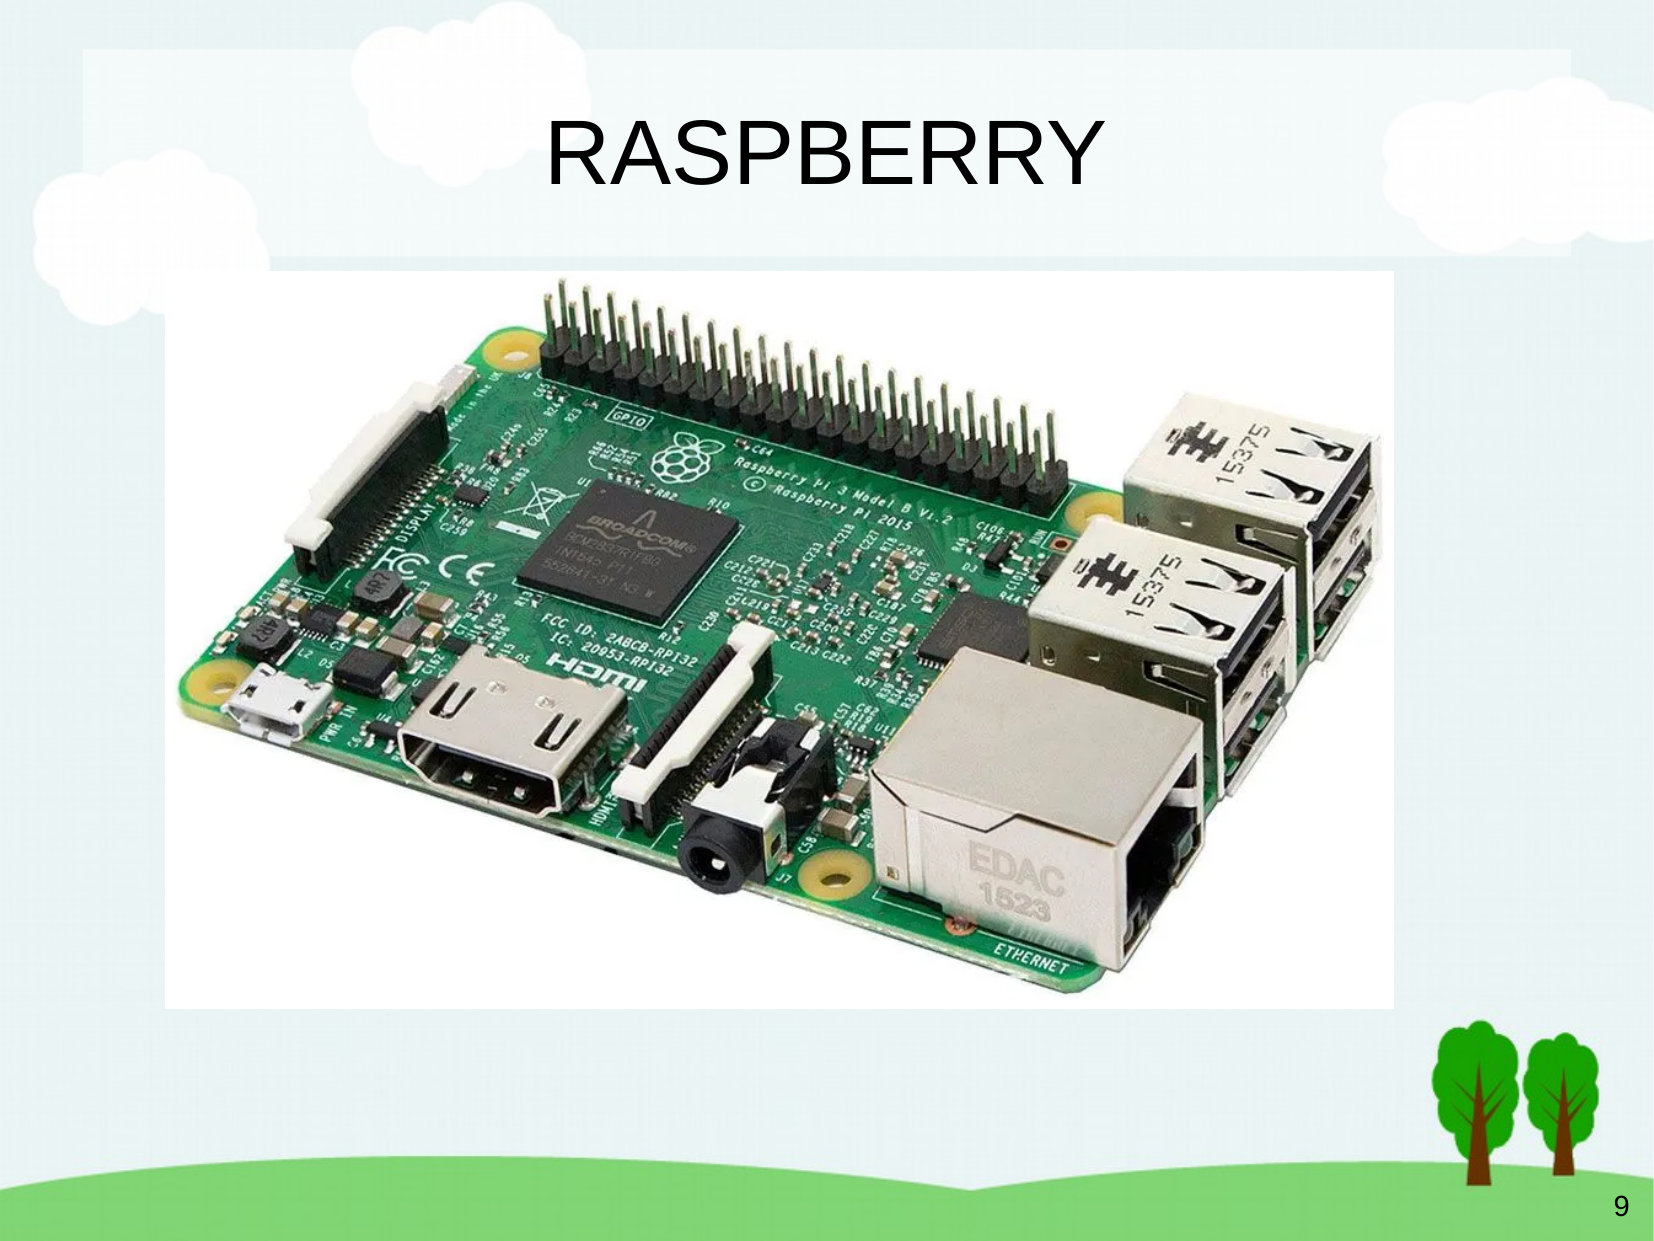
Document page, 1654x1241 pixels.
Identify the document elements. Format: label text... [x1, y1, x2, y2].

title RASPBERRY [82, 49, 1571, 257]
picture [0, 0, 1654, 1241]
